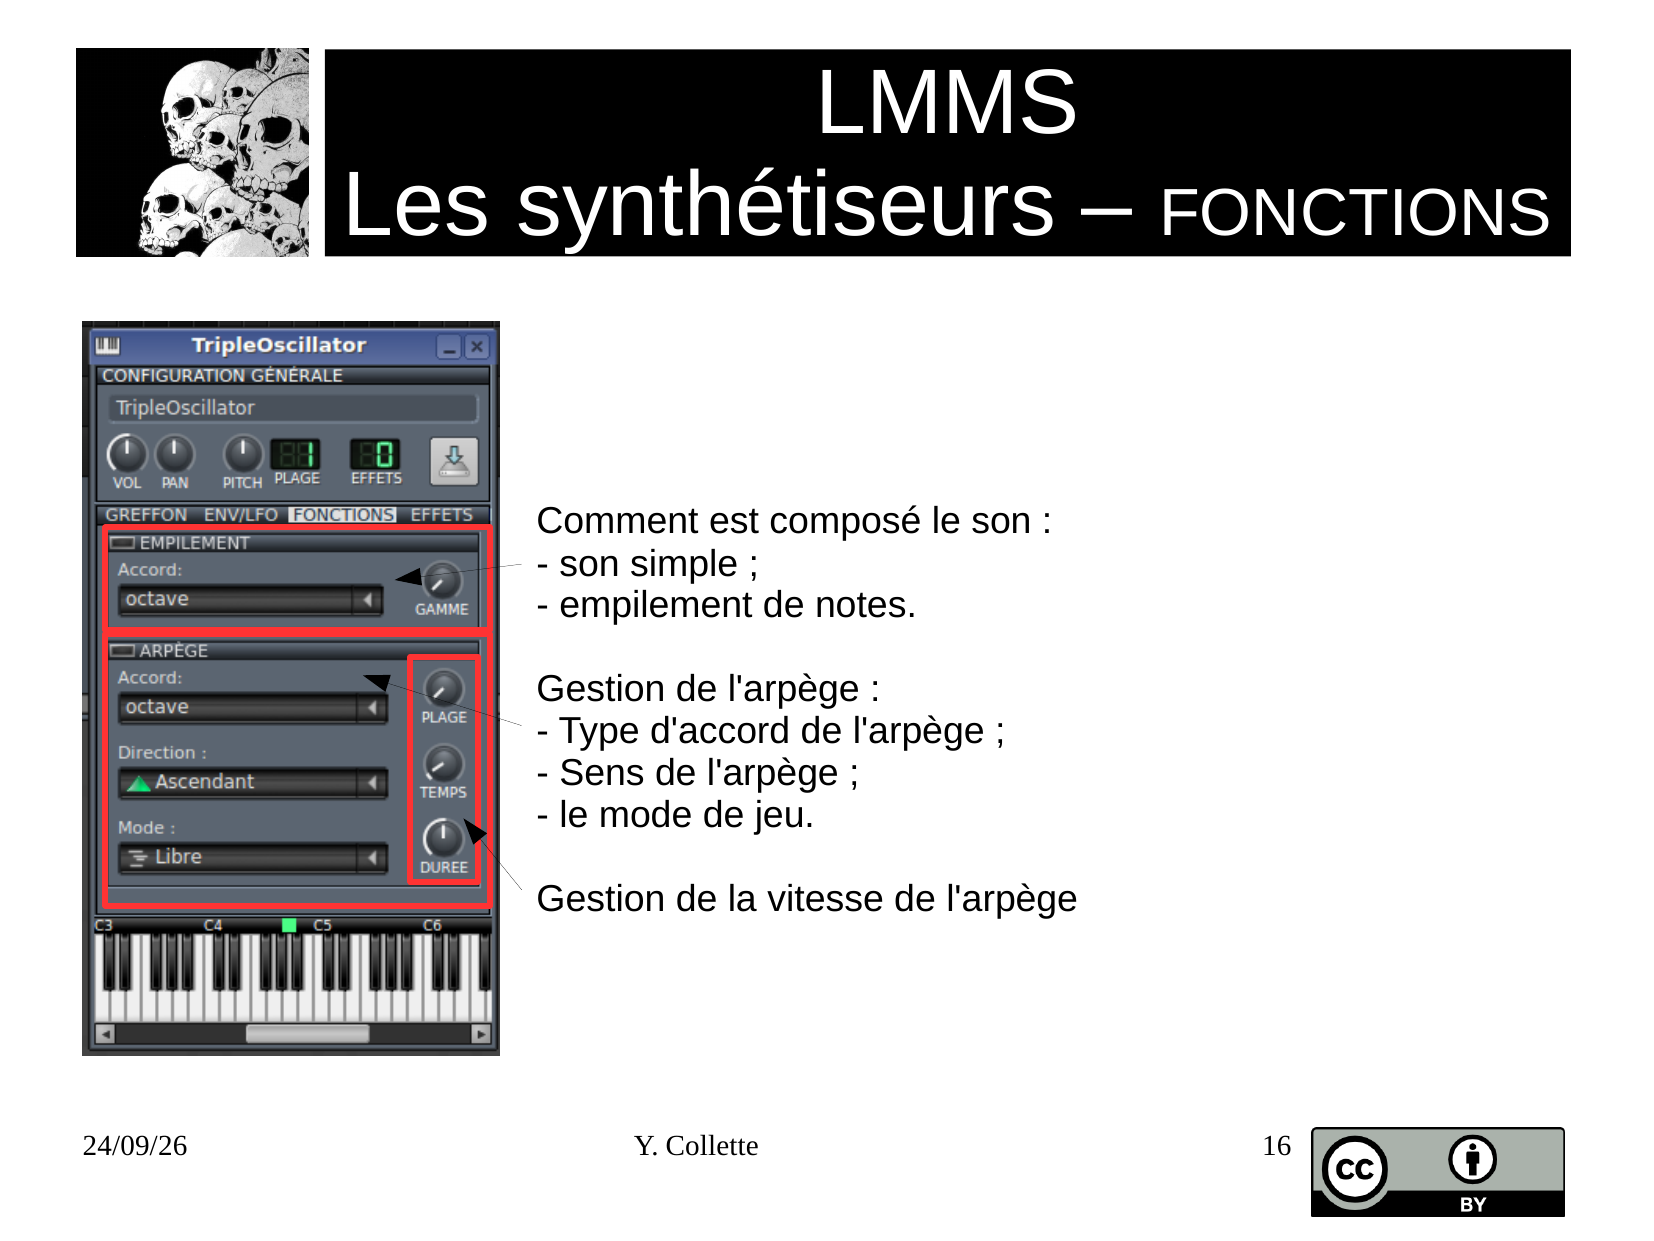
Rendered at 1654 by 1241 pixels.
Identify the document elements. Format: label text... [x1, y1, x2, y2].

picture [82, 321, 500, 1056]
picture [482, 835, 487, 845]
picture [108, 530, 487, 627]
picture [1311, 1127, 1565, 1217]
picture [481, 714, 487, 832]
picture [413, 692, 475, 879]
picture [493, 568, 500, 718]
picture [108, 637, 487, 903]
picture [413, 660, 475, 710]
text_box Comment est composé le son : - son simple ; - empilement de notes. Gestion de l'arpège : - Type d'accord de l'arpège ; - Sens de l'arpège ; - le mode de jeu. Gestion de la vitesse de l'arpège [521, 492, 1113, 928]
picture [76, 48, 309, 257]
picture [493, 717, 500, 861]
title LMMS Les synthétiseurs – FONCTIONS [324, 49, 1571, 257]
